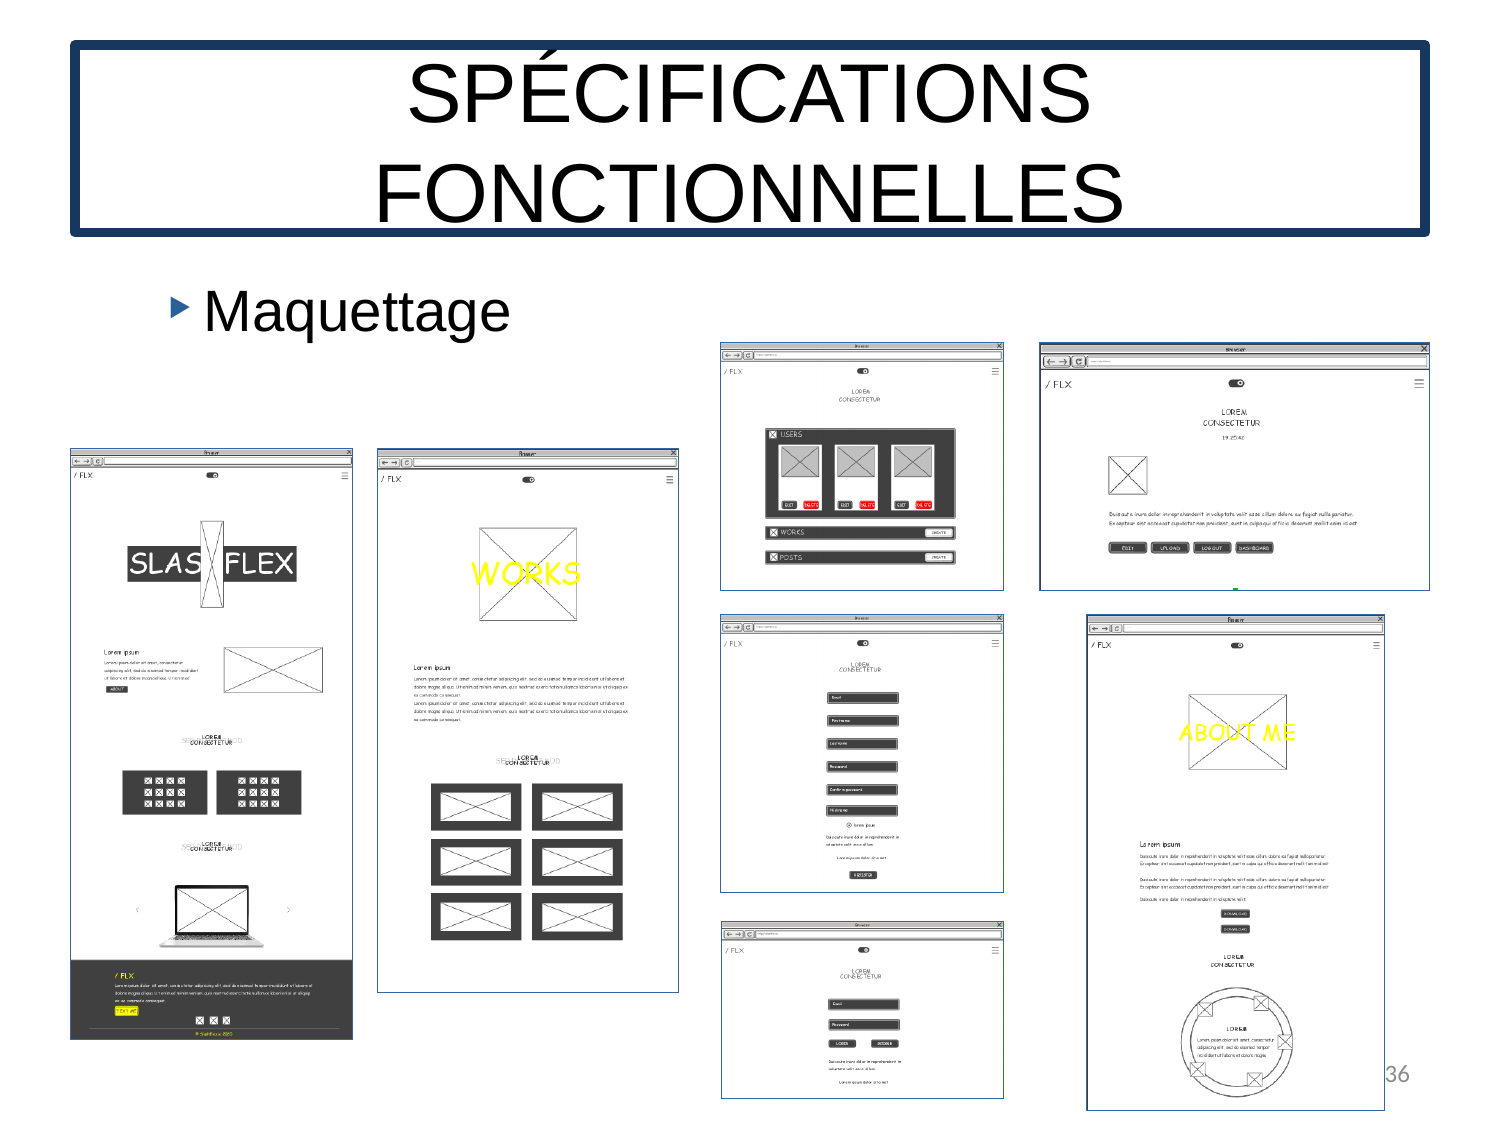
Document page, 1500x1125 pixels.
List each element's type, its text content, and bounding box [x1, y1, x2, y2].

picture [721, 921, 1004, 1099]
picture [377, 448, 679, 993]
picture [720, 342, 1004, 591]
picture [720, 614, 1004, 893]
title SPÉCIFICATIONS FONCTIONNELLES [75, 45, 1425, 233]
picture [70, 448, 353, 1040]
text_box Maquettage [153, 271, 1382, 780]
picture [1039, 342, 1430, 591]
picture [1086, 614, 1385, 1111]
